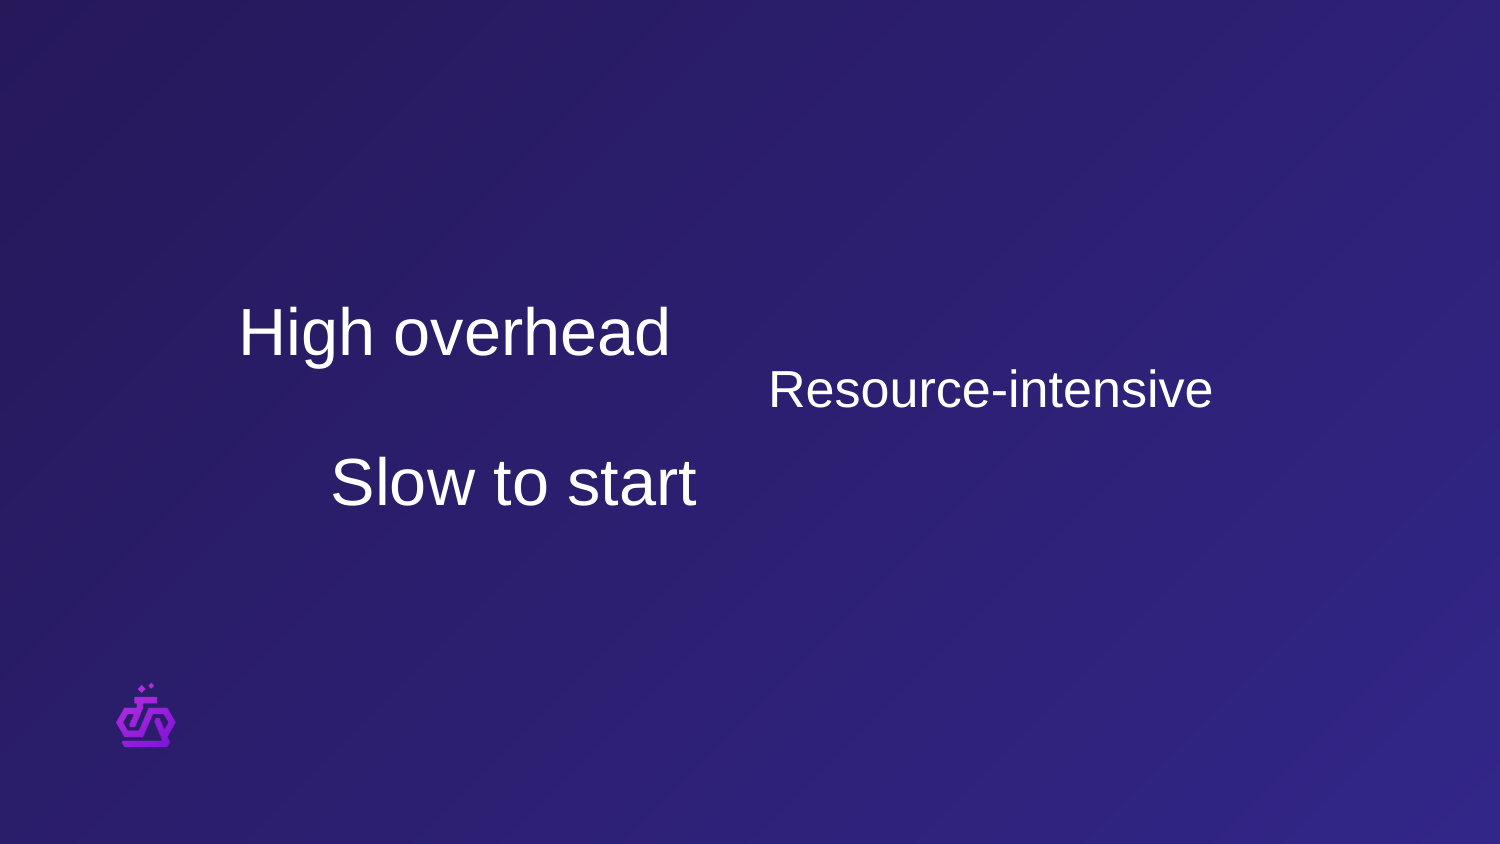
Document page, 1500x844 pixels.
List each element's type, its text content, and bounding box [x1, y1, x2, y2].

text_box Resource-intensive [717, 292, 1265, 481]
picture [96, 661, 188, 773]
text_box Slow to start [262, 384, 766, 574]
text_box High overhead [203, 234, 707, 424]
